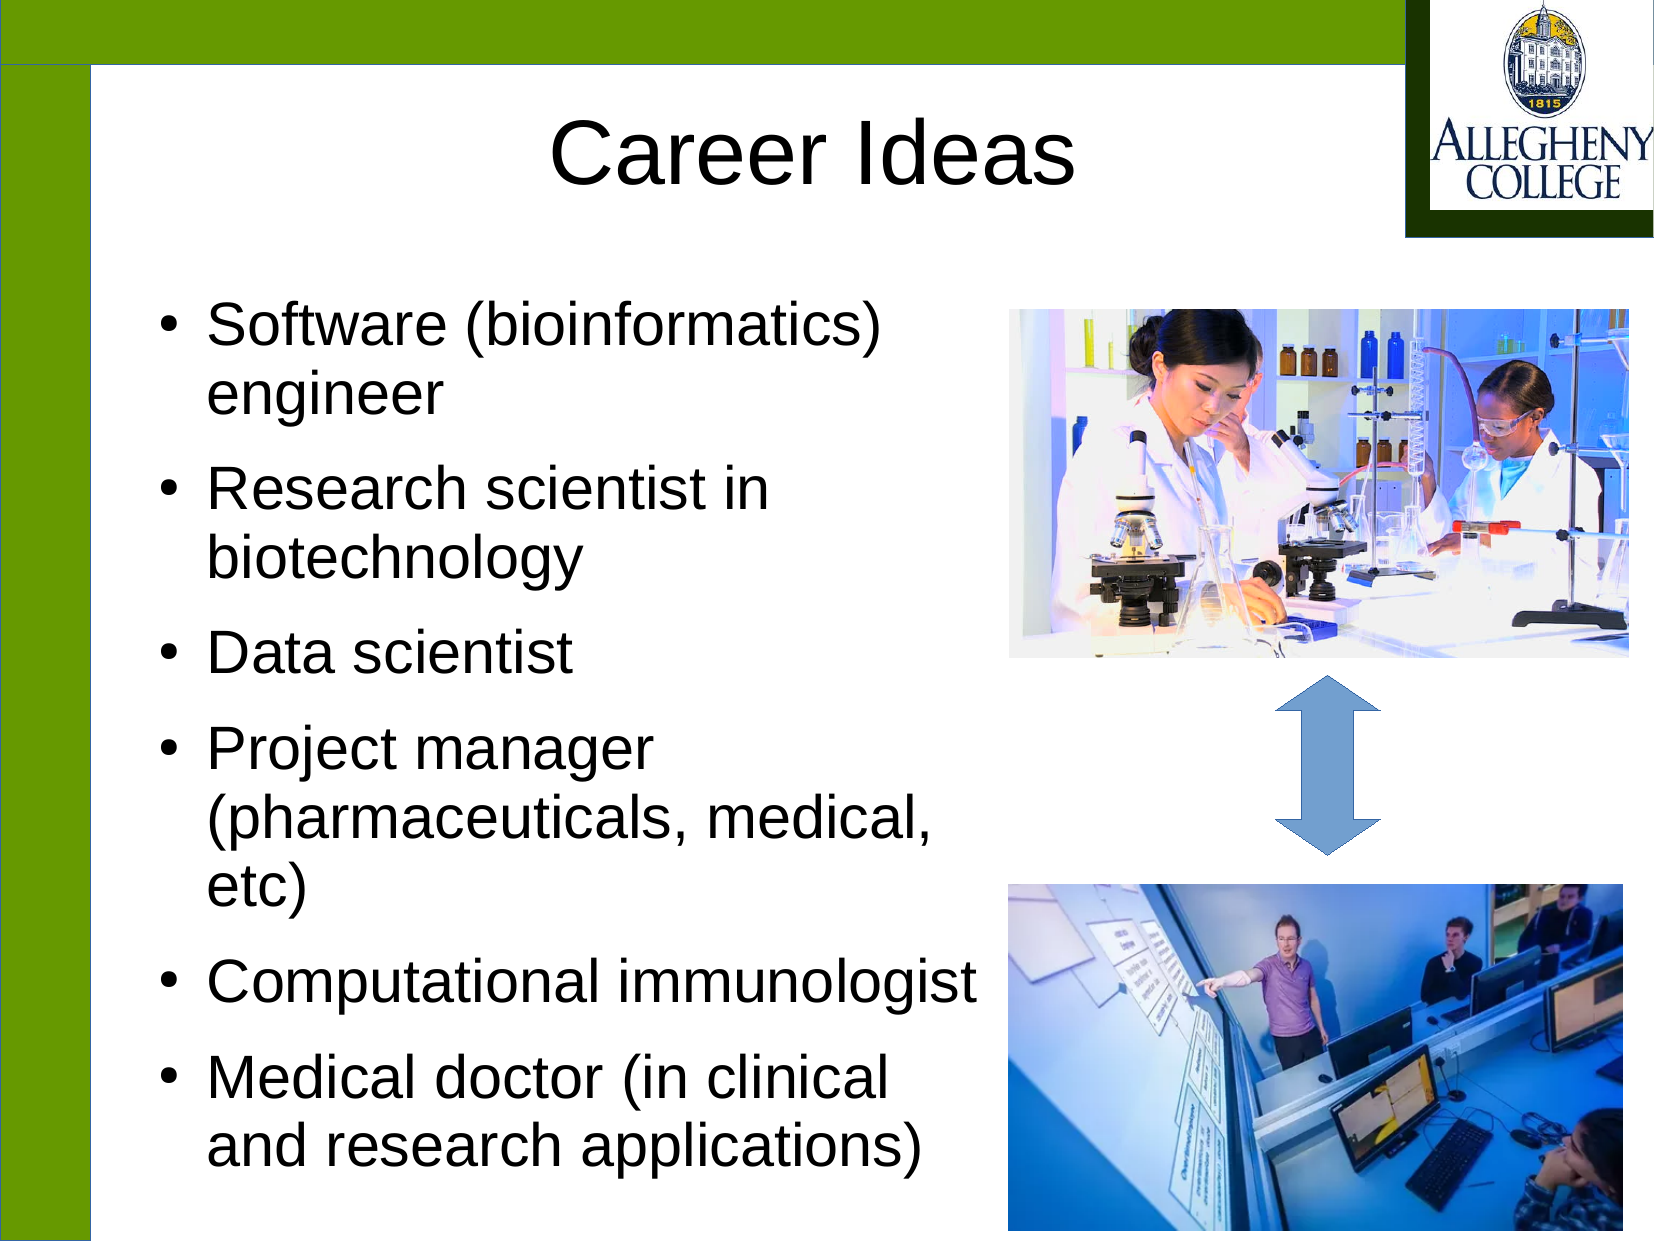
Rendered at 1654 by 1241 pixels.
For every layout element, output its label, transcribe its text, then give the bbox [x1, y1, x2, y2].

picture [1430, 0, 1654, 210]
list Software (bioinformatics) engineer Research scientist in biotechnology Data scientist Project manager (pharmaceuticals, medical, etc) Computational immunologist Medical doctor (in clinical and research applications) [141, 290, 1006, 1186]
text_box [1275, 675, 1381, 856]
text_box [0, 0, 1654, 1241]
picture [1009, 309, 1629, 658]
picture [1008, 884, 1623, 1231]
title Career Ideas [112, 65, 1515, 257]
